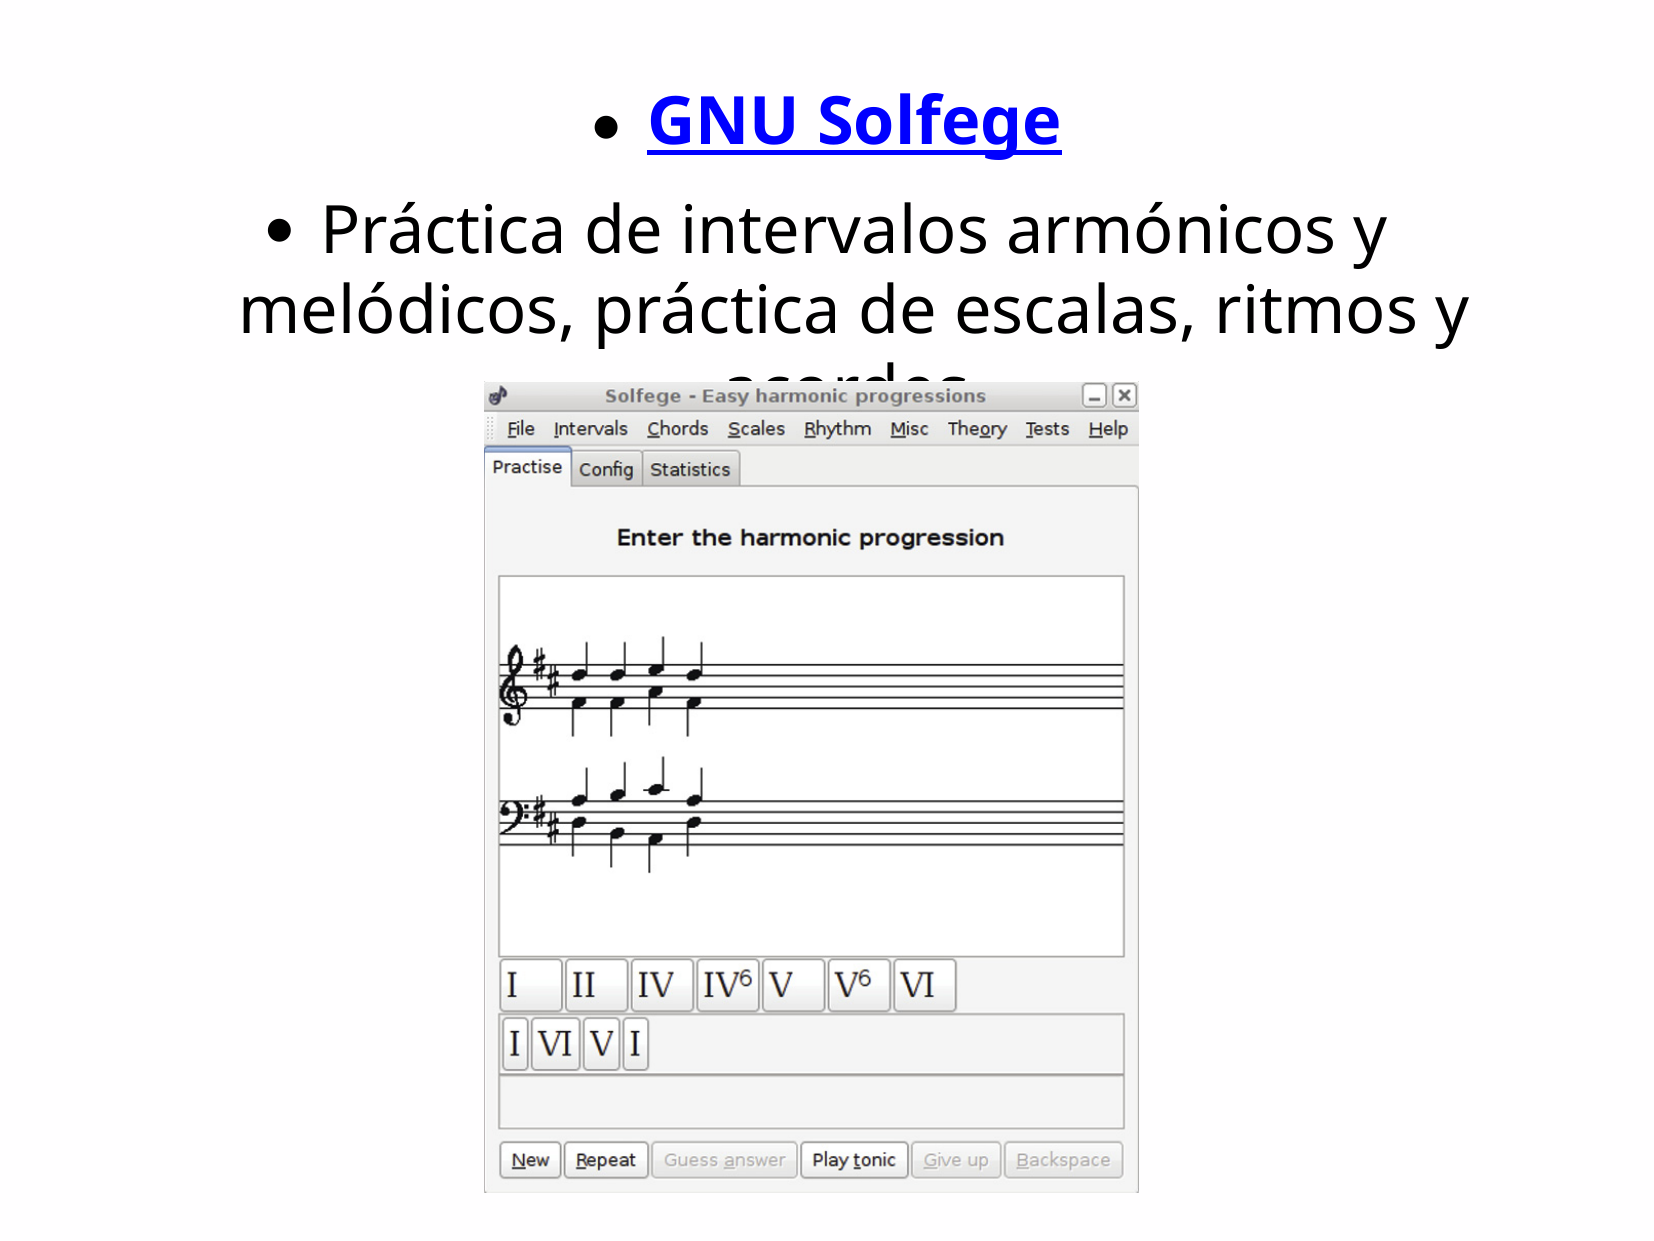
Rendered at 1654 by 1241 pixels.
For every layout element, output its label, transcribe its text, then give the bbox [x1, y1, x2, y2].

picture [484, 381, 1139, 1193]
list GNU Solfege Práctica de intervalos armónicos y melódicos, práctica de escalas, ritmos y acordes. [82, 70, 1571, 1193]
